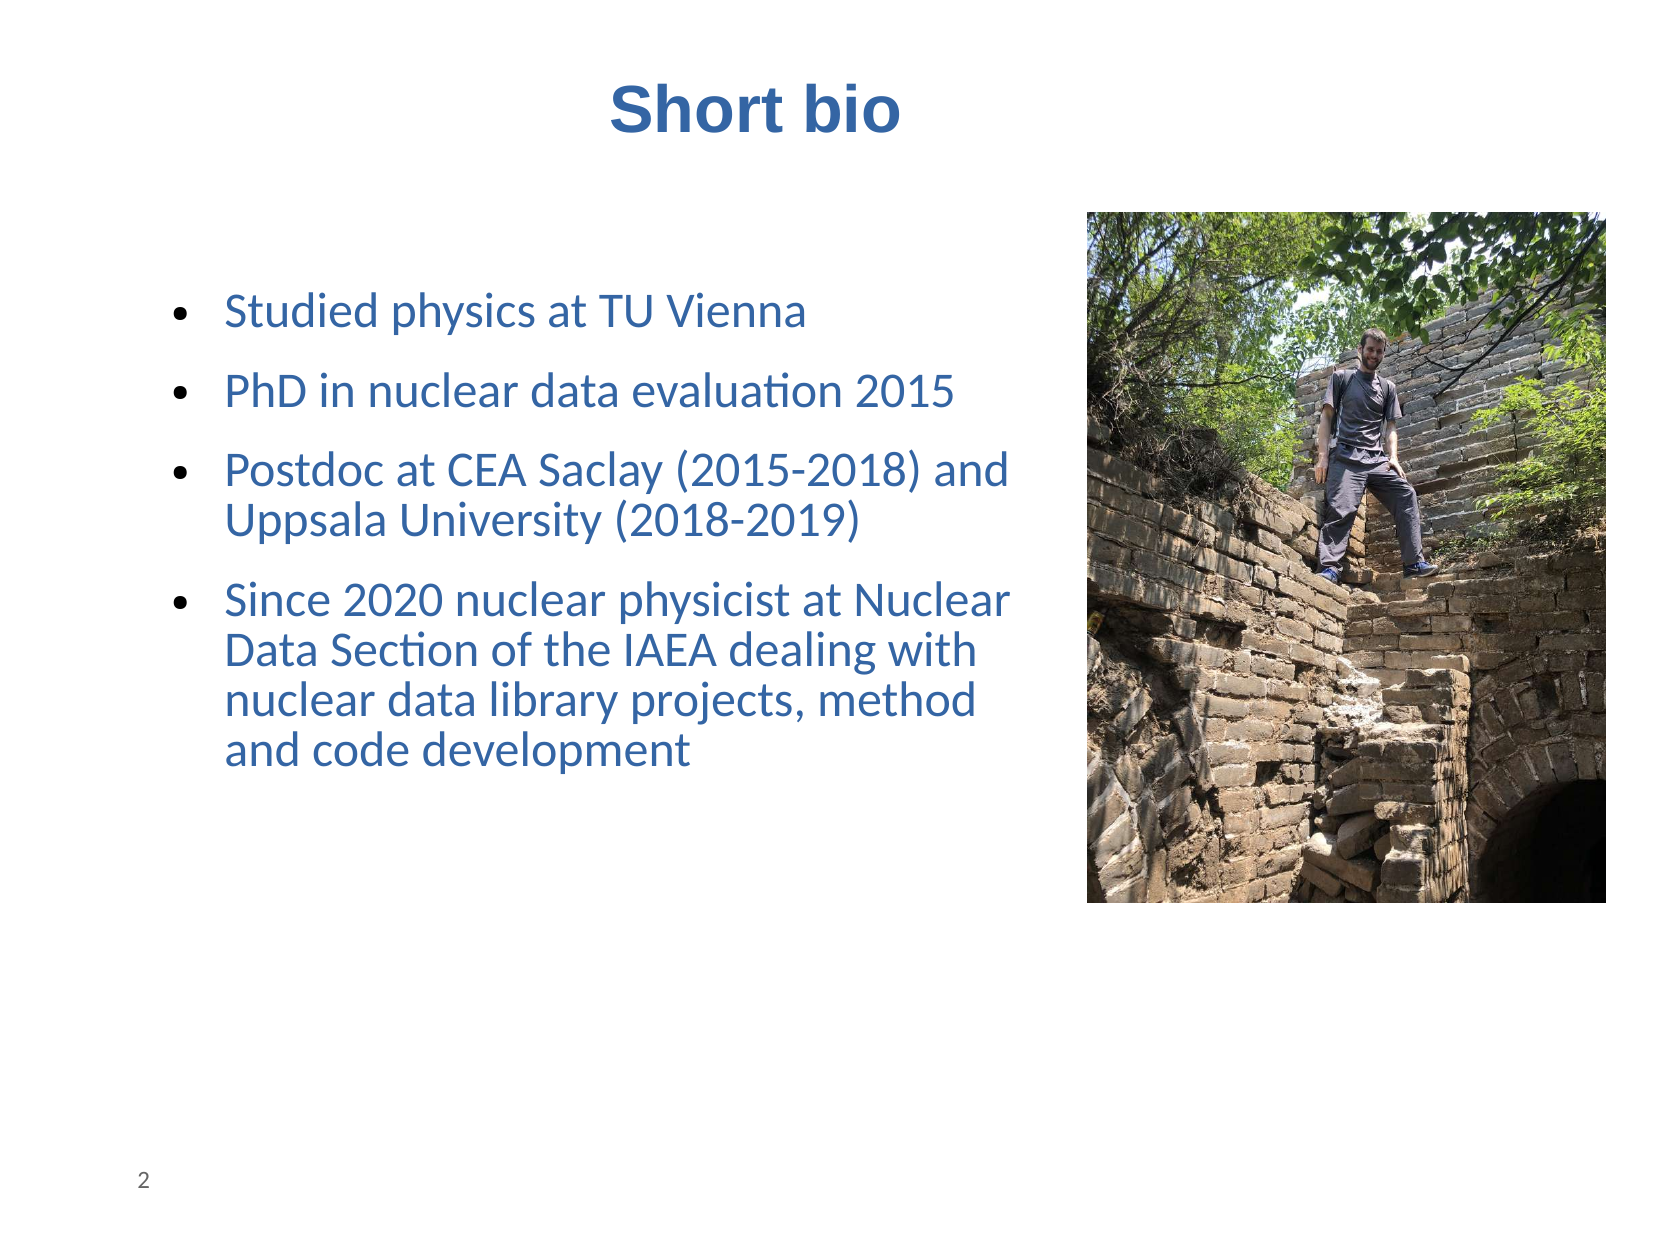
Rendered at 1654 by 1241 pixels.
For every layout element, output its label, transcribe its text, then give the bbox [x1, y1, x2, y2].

list Studied physics at TU Vienna PhD in nuclear data evaluation 2015 Postdoc at CEA Saclay (2015-2018) and Uppsala University (2018-2019) Since 2020 nuclear physicist at Nuclear Data Section of the IAEA dealing with nuclear data library projects, method and code development [153, 290, 1036, 1087]
picture [1087, 212, 1606, 903]
title Short bio [147, 5, 1365, 213]
